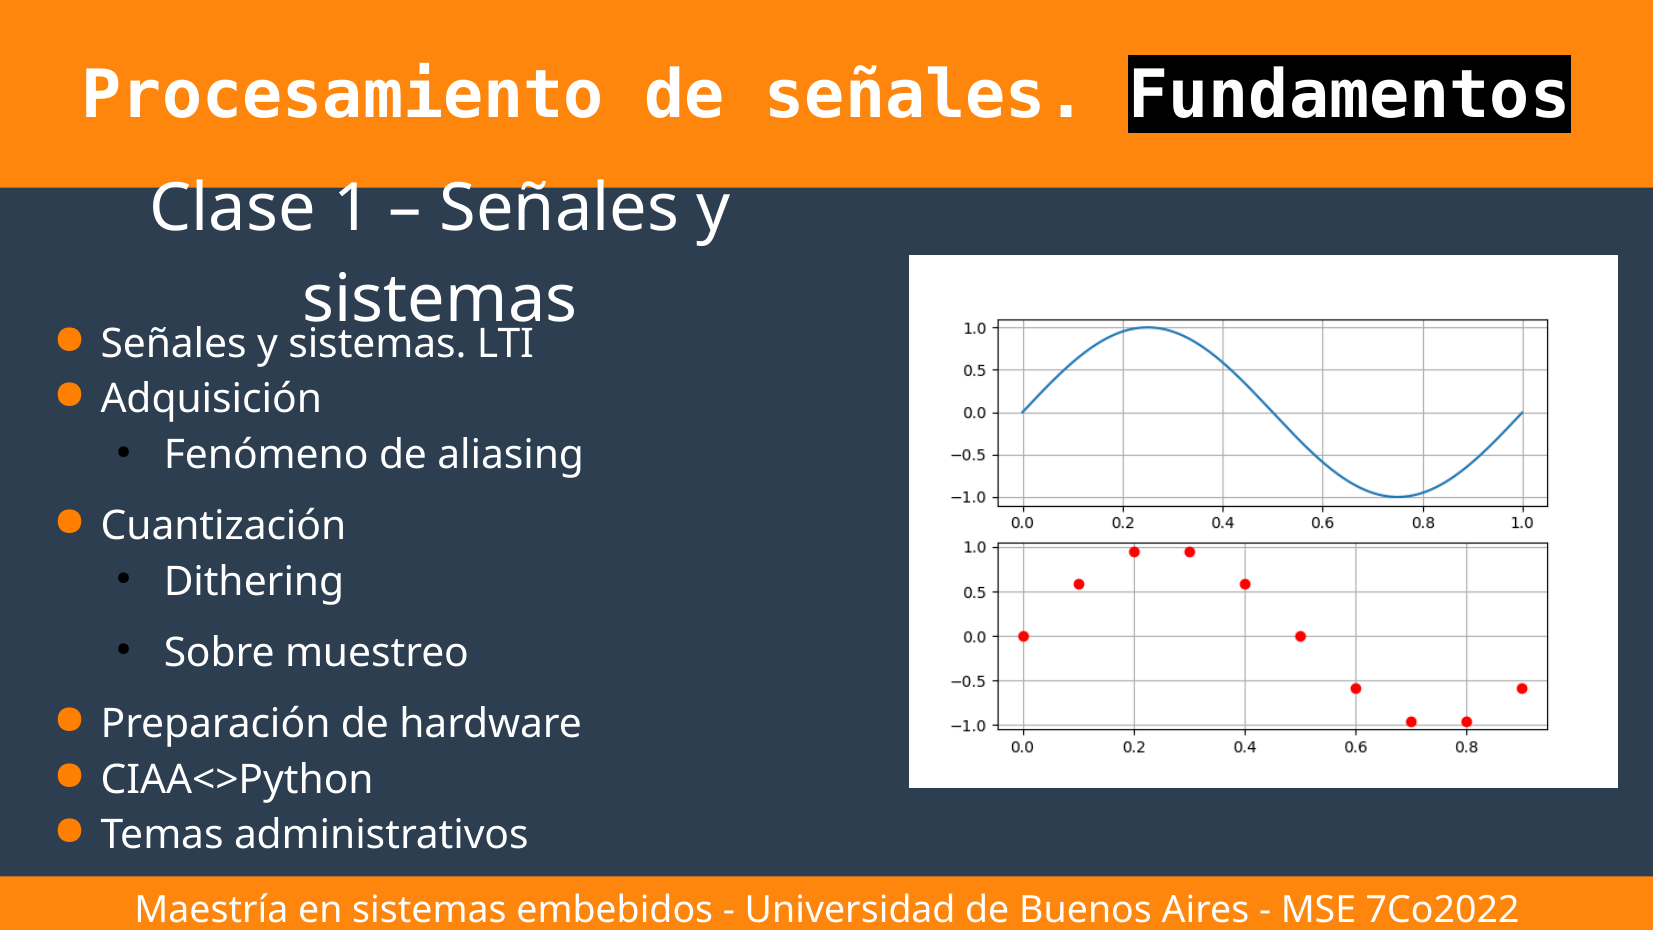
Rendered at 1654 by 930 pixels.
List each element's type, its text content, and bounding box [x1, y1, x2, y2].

list Señales y sistemas. LTI Adquisición Fenómeno de aliasing Cuantización Dithering Sobre muestreo Preparación de hardware CIAA<>Python Temas administrativos [37, 313, 901, 863]
title Procesamiento de señales. Fundamentos [58, 16, 1594, 135]
text_box Clase 1 – Señales y sistemas [37, 147, 844, 313]
picture [909, 255, 1618, 788]
